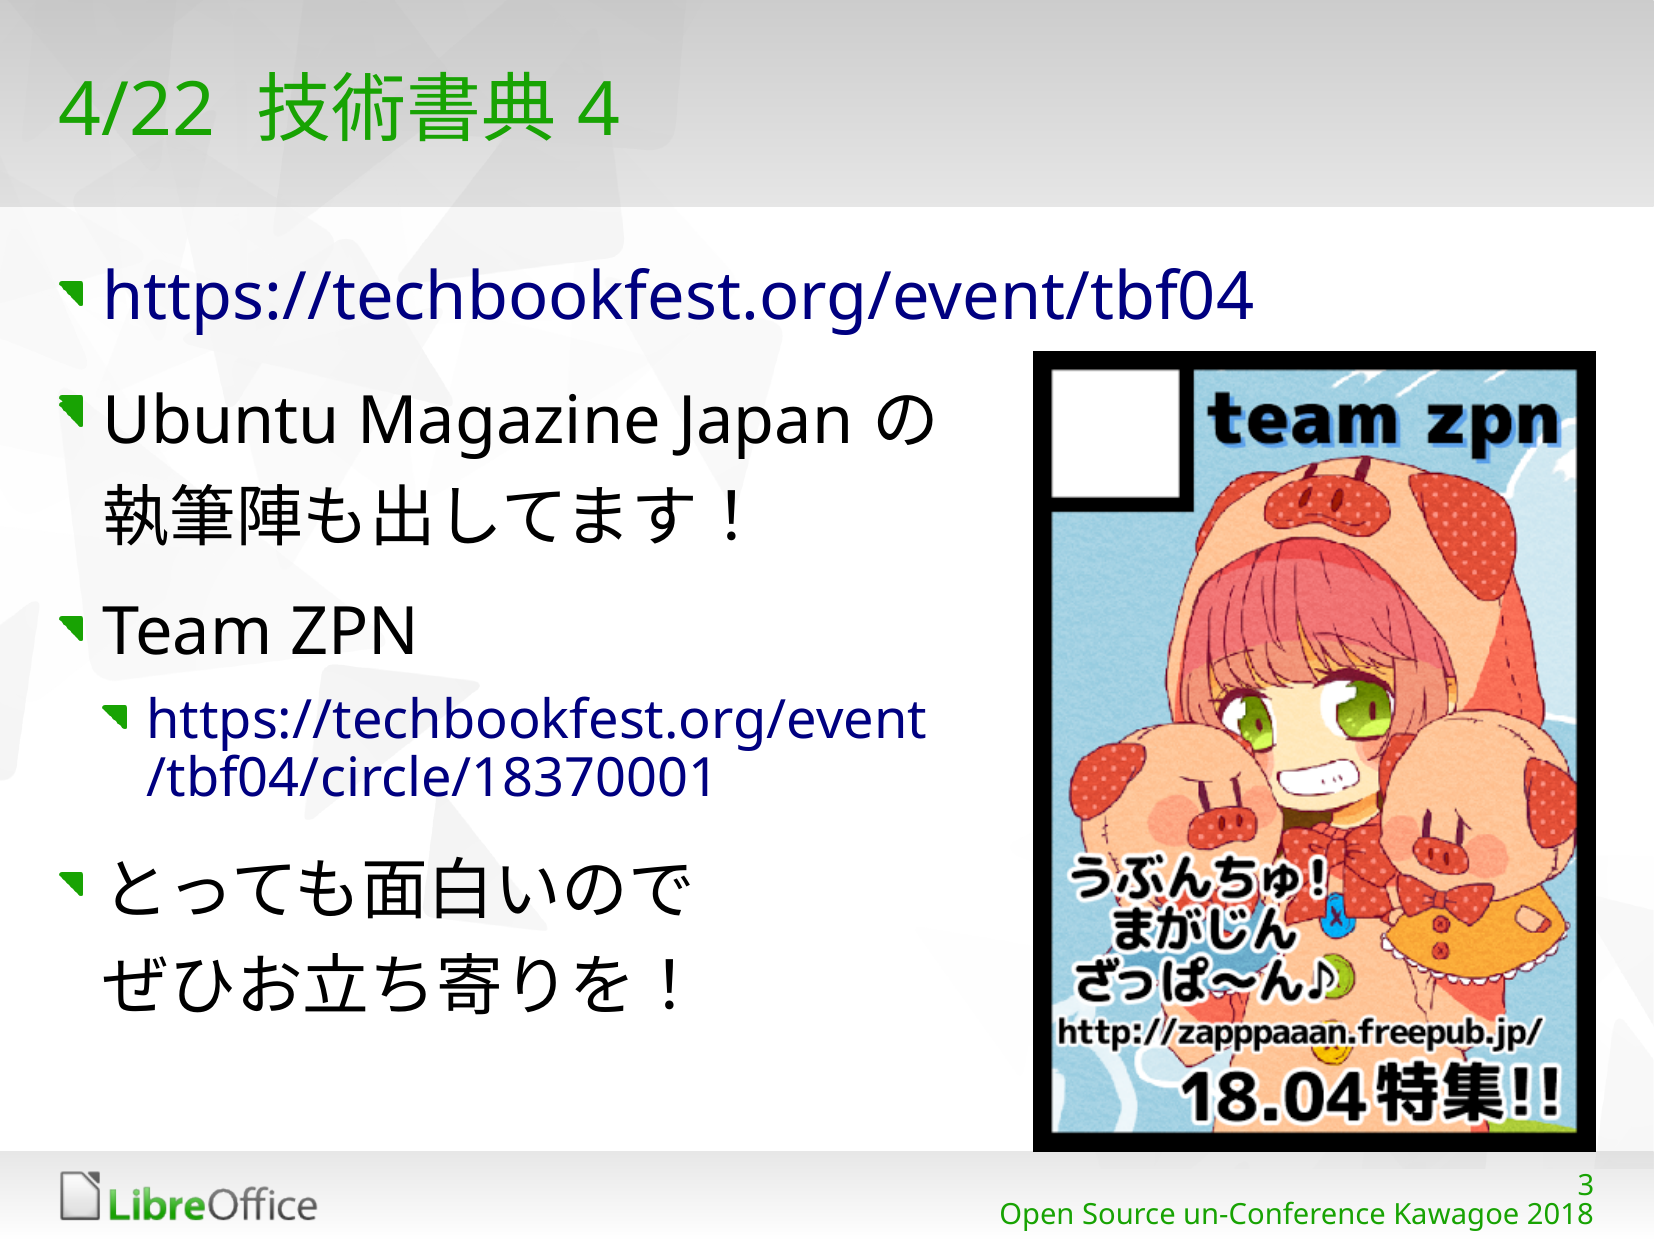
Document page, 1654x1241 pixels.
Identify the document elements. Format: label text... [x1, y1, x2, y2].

picture [41, 1152, 337, 1240]
picture [0, 0, 783, 931]
picture [915, 351, 1654, 1169]
list https://techbookfest.org/event/tbf04 [59, 248, 1595, 968]
list Ubuntu Magazine Japanの執筆陣も出してます！ Team ZPN https://techbookfest.org/event/tbf04/circle/18370001 とっても面白いので ぜひお立ち寄りを！ [59, 366, 945, 1086]
title 4/22 技術書典4 [59, 29, 1595, 178]
